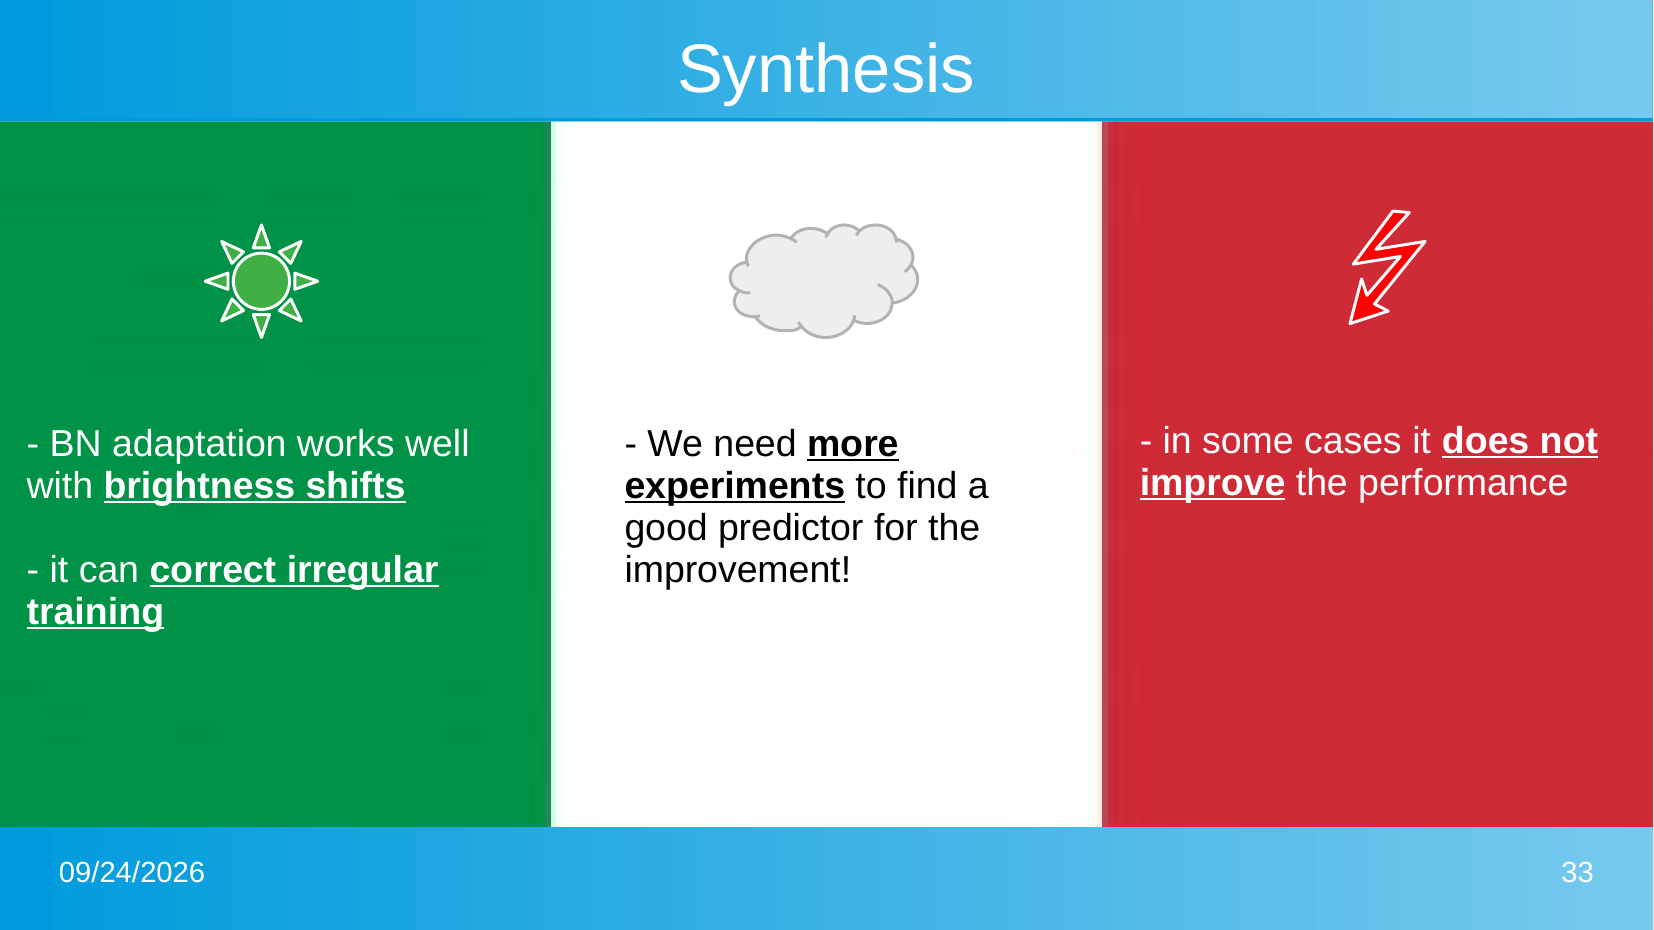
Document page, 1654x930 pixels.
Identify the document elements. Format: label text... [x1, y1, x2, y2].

text_box [233, 253, 290, 310]
text_box [253, 314, 270, 338]
text_box [294, 273, 318, 290]
text_box [221, 241, 244, 264]
text_box [1350, 211, 1426, 324]
text_box - BN adaptation works well with brightness shifts - it can correct irregular training [11, 415, 537, 725]
text_box [279, 299, 302, 321]
text_box [221, 299, 244, 321]
text_box [205, 273, 229, 290]
text_box [253, 224, 270, 248]
text_box [279, 241, 302, 264]
title Synthesis [58, 29, 1594, 108]
text_box - in some cases it does not improve the performance [1125, 412, 1631, 596]
text_box [730, 224, 918, 338]
text_box - We need more experiments to find a good predictor for the improvement! [609, 415, 1060, 808]
picture [0, 0, 1654, 930]
